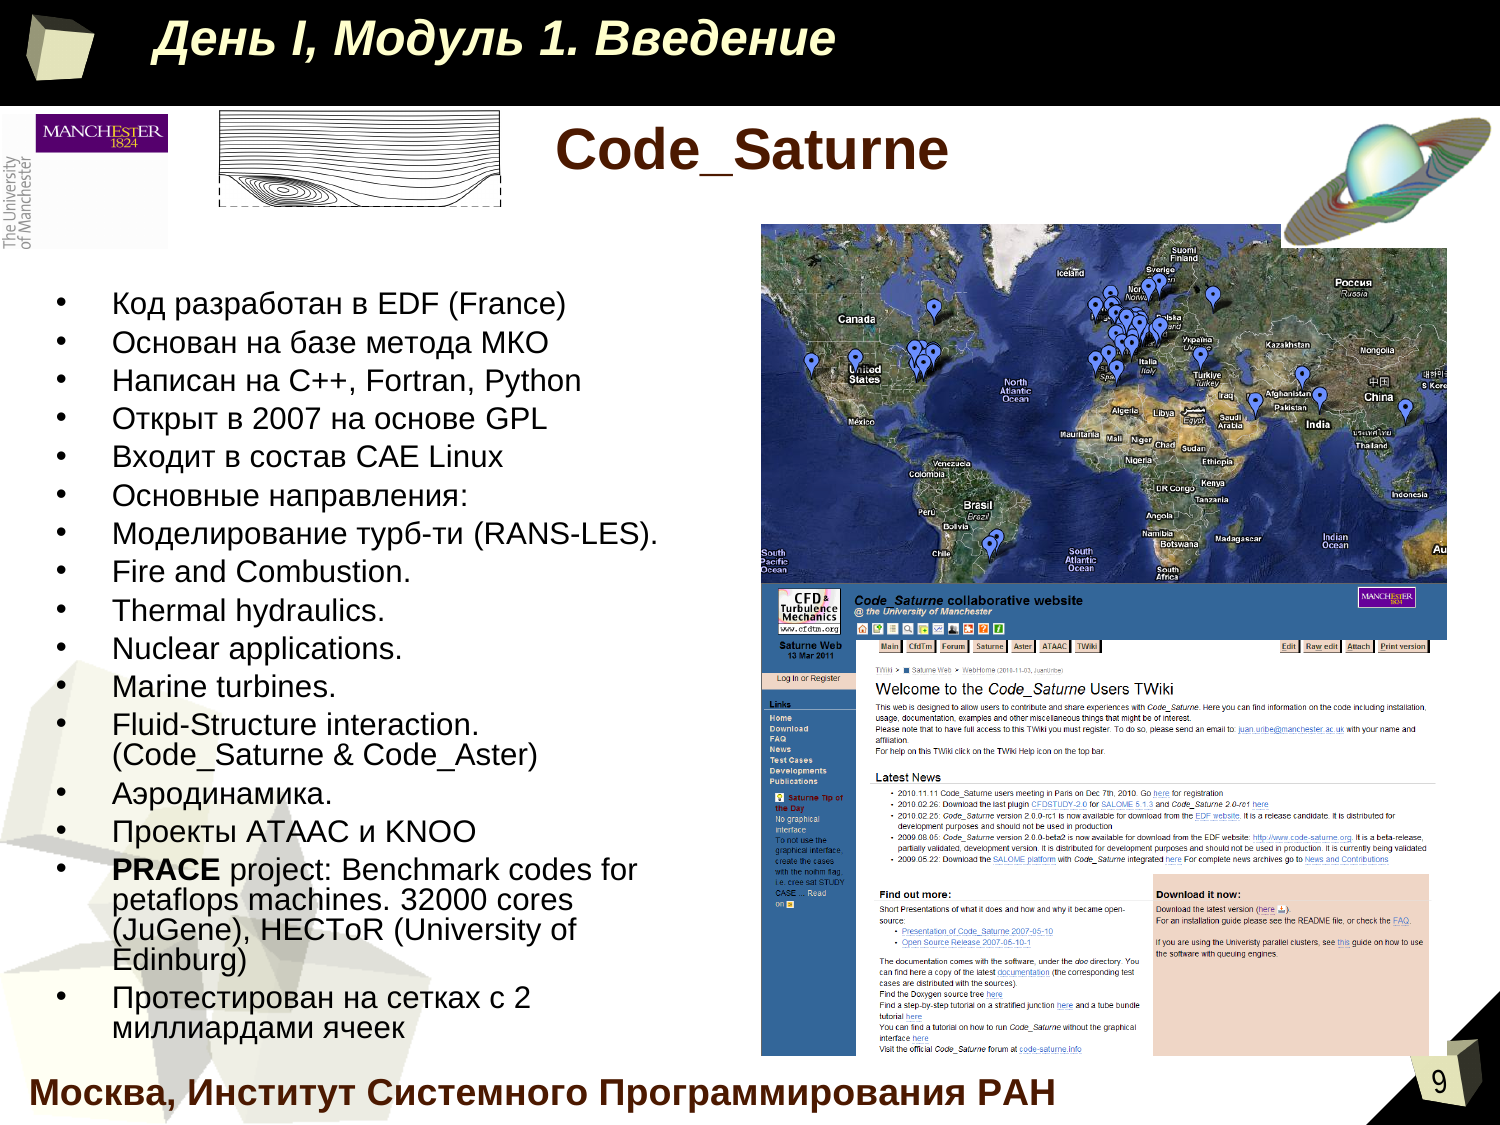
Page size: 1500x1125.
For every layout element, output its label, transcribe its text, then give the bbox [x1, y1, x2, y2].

text_box Code_Saturne [5, 103, 1500, 189]
picture [218, 189, 502, 207]
list Код разработан в EDF (France) Основан на базе метода МКО Написан на С++, Fortran, Python Открыт в 2007 на основе GPL Входит в состав CAE Linux Основные направления: Моделирование турб-ти (RANS-LES). Fire and Combustion. Thermal hydraulics. Nuclear applications. Marine turbines. Fluid-Structure interaction. (Code_Saturne & Code_Aster) Аэродинамика. Проекты ATAAC и KNOO PRACE project: Benchmark codes for petaflops machines. 32000 cores (JuGene), HECToR (University of Edinburg) Протестирован на сетках с 2 миллиардами ячеек [41, 237, 705, 1124]
picture [2, 114, 168, 249]
picture [761, 112, 1492, 1056]
picture [0, 659, 433, 1125]
